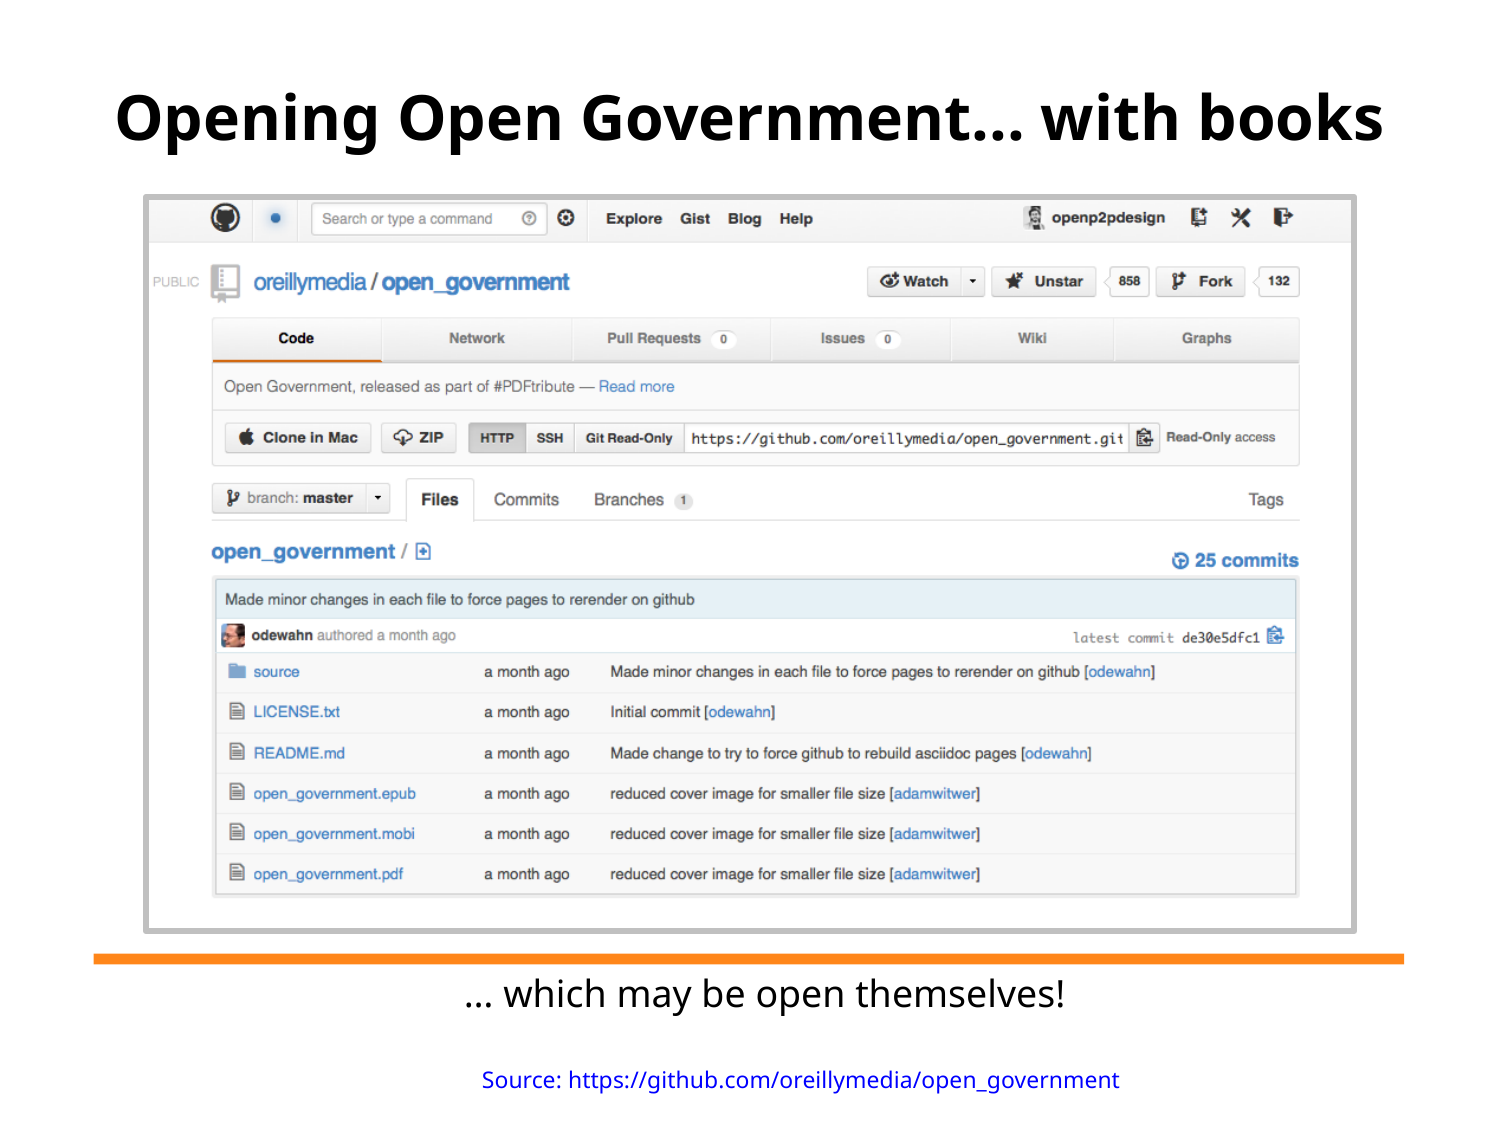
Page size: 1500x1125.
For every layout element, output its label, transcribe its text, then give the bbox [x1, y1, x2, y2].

text_box … which may be open themselves! [382, 960, 1148, 1020]
picture [0, 0, 1500, 1125]
title Opening Open Government... with books [75, 44, 1426, 188]
text_box Source: https://github.com/oreillymedia/open_government [467, 1056, 1033, 1098]
